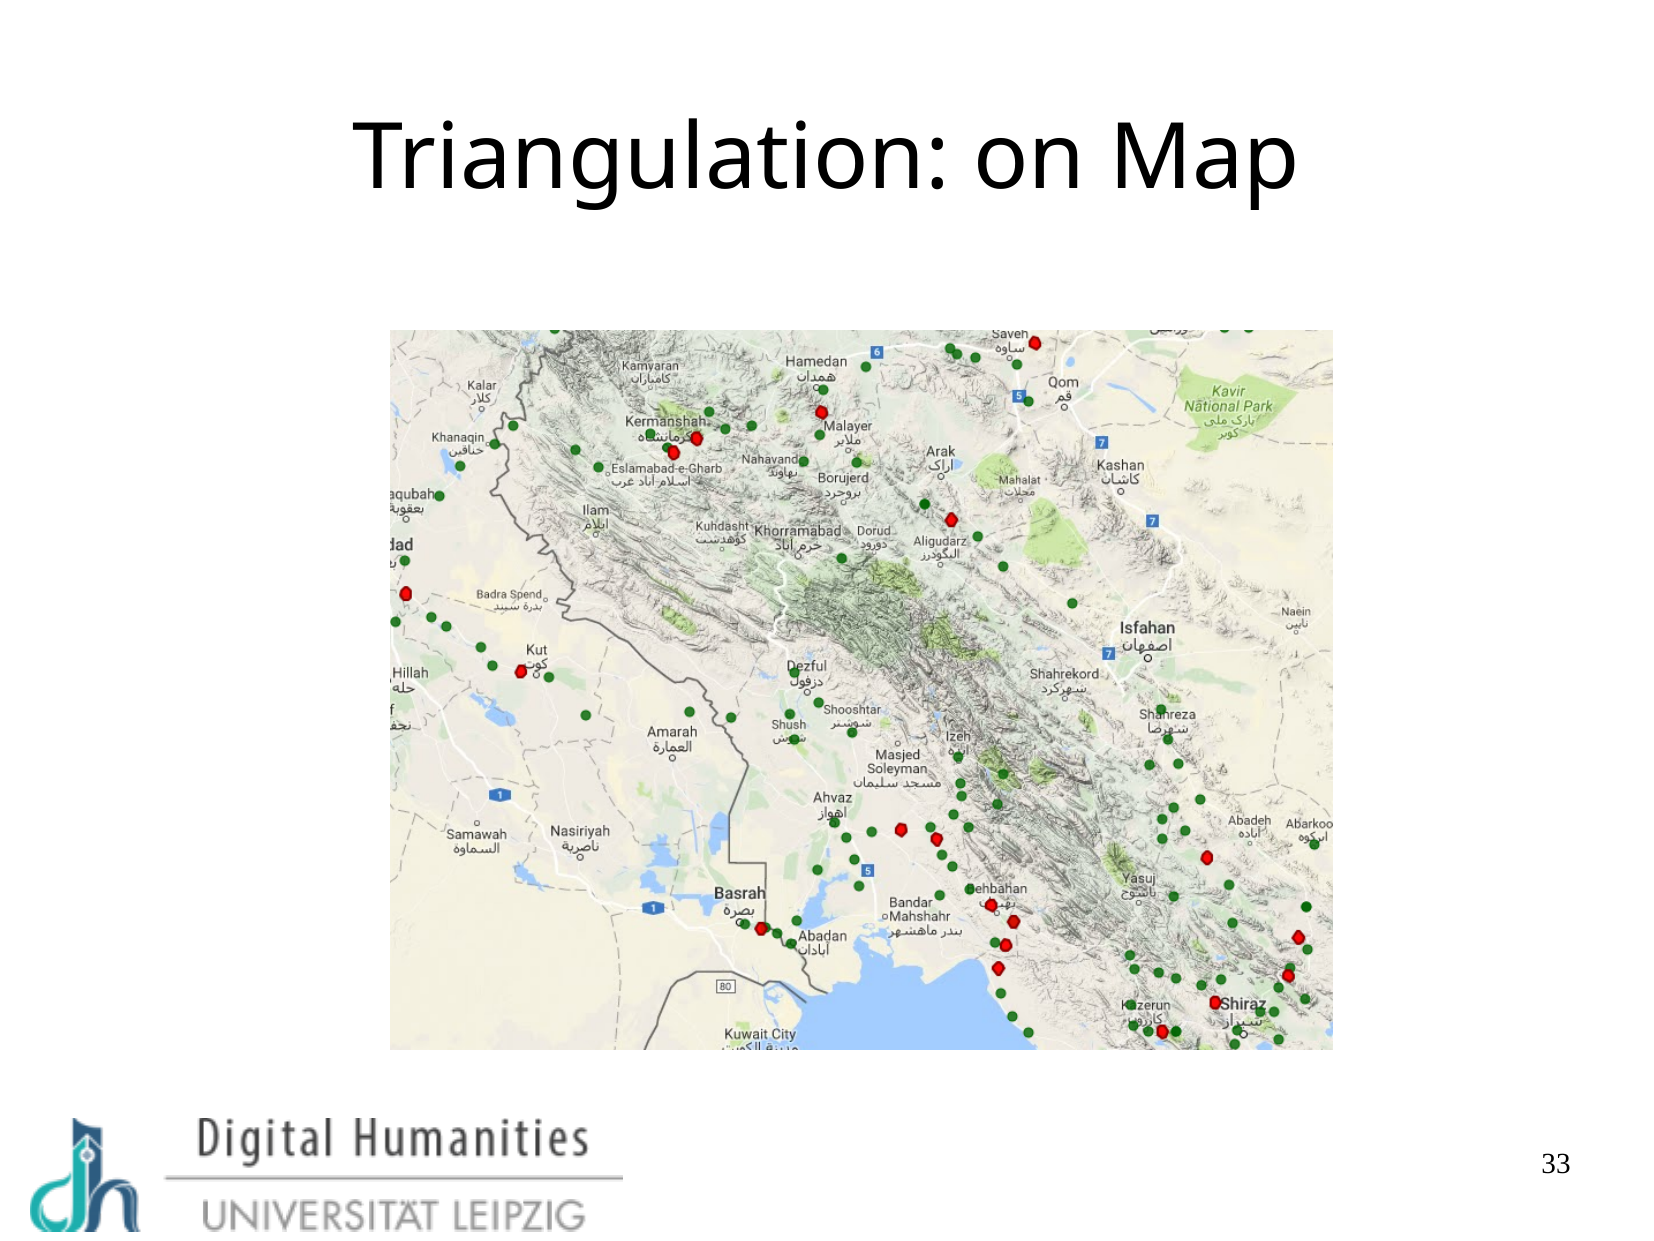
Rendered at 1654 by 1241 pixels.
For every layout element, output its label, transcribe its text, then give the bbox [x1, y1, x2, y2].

picture [390, 330, 1333, 1051]
title Triangulation: on Map [82, 49, 1571, 257]
picture [30, 1118, 623, 1232]
